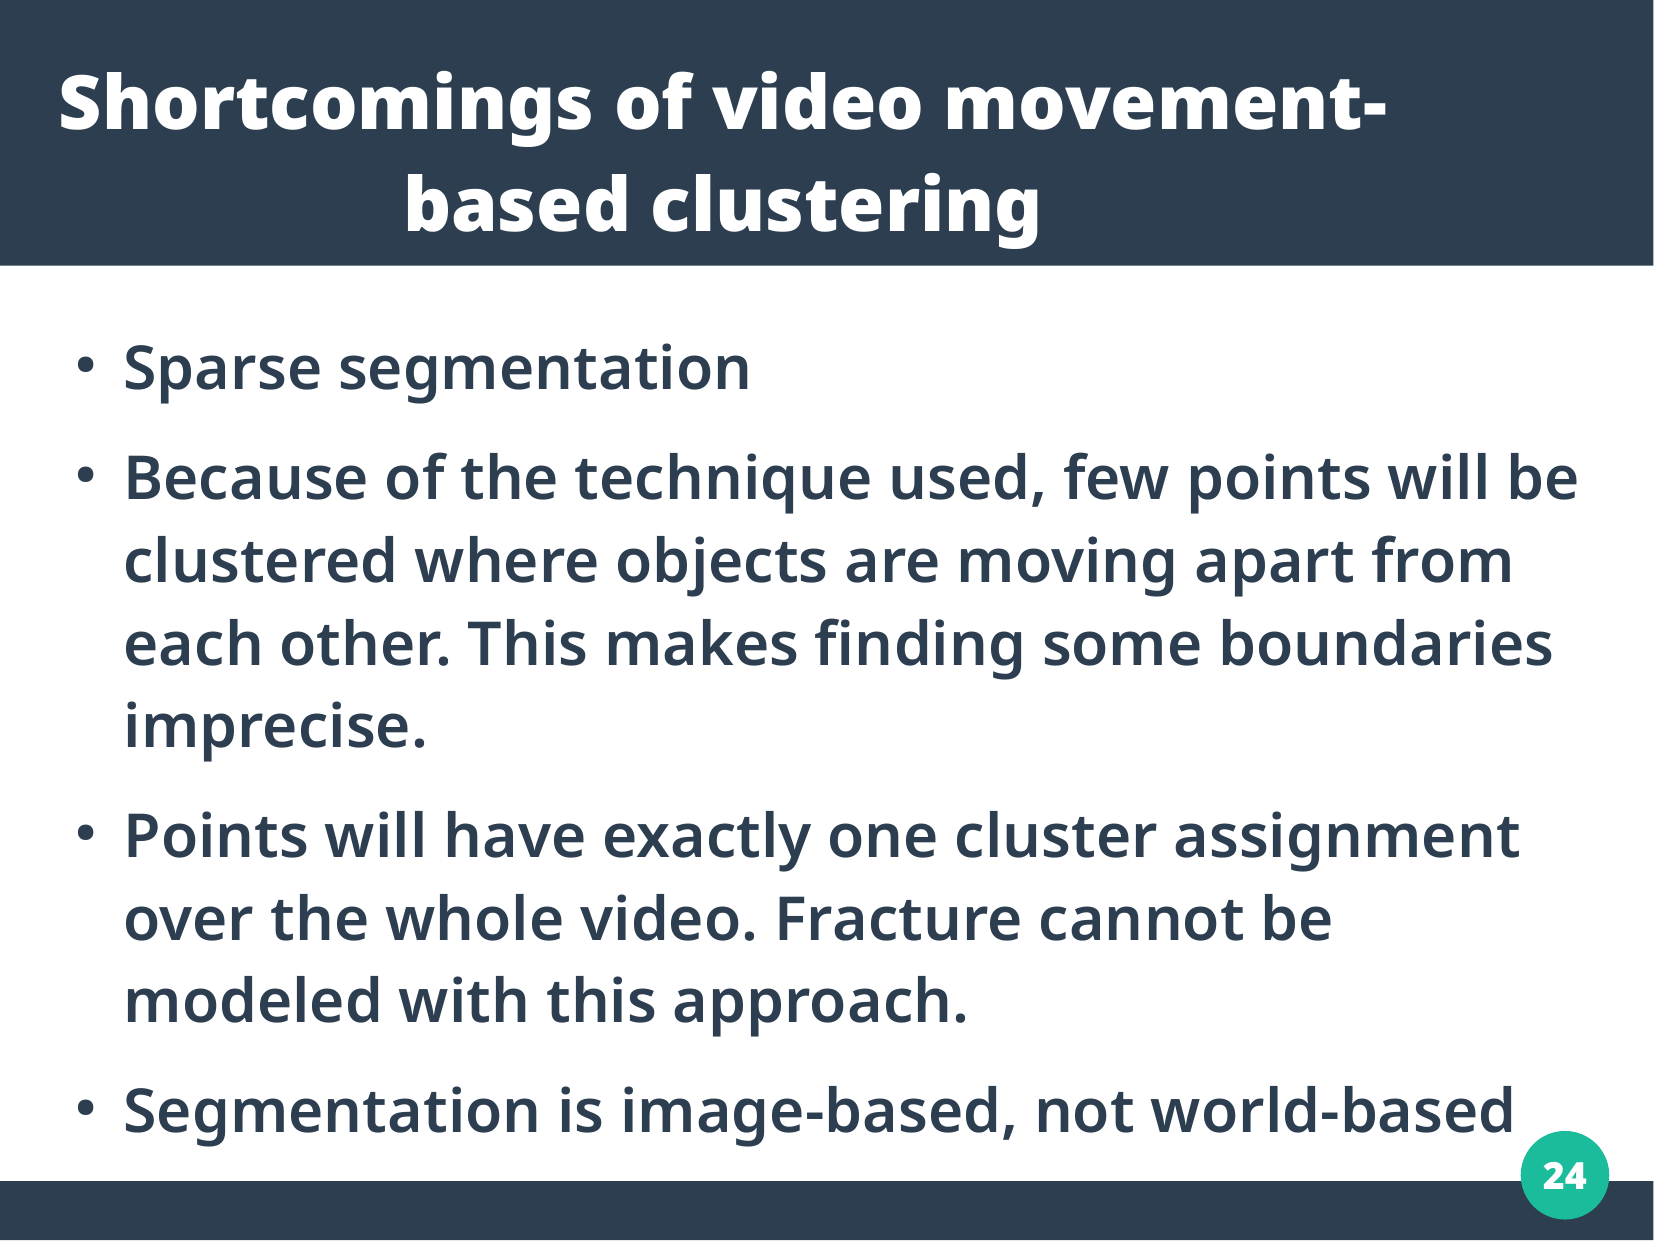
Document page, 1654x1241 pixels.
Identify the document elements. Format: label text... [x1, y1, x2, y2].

title Shortcomings of video movement-based clustering [59, 49, 1595, 207]
list Sparse segmentation Because of the technique used, few points will be clustered where objects are moving apart from each other. This makes finding some boundaries imprecise. Points will have exactly one cluster assignment over the whole video. Fracture cannot be modeled with this approach. Segmentation is image-based, not world-based [59, 324, 1595, 1152]
